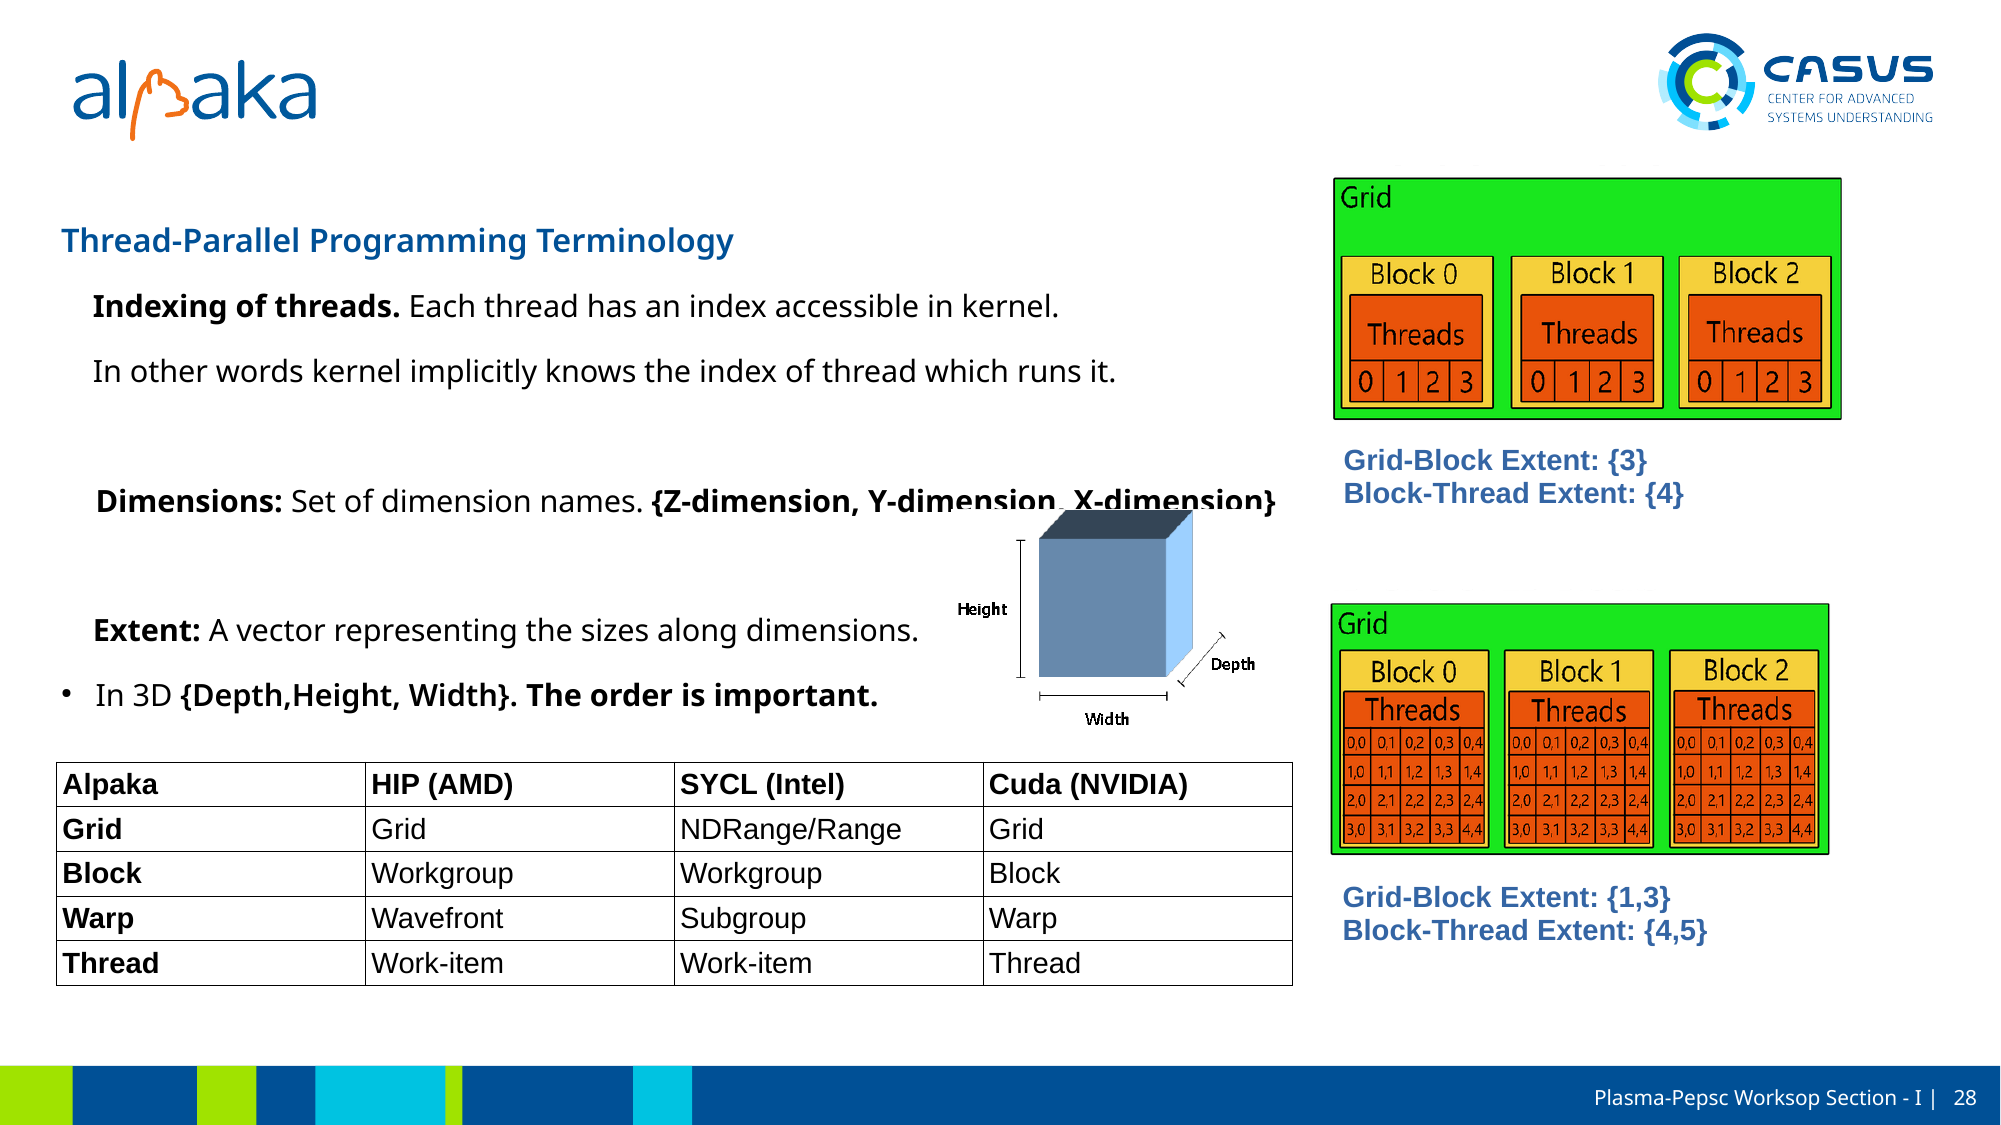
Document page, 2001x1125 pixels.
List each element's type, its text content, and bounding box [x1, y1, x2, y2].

text_box Grid-Block Extent: {1,3} Block-Thread Extent: {4,5} [1327, 874, 1873, 955]
table_cell Workgroup [675, 852, 983, 896]
table_cell Warp [984, 897, 1292, 940]
table_cell Block [57, 852, 365, 896]
picture [1311, 165, 1878, 439]
text_box Grid-Block Extent: {3} Block-Thread Extent: {4} [1328, 437, 1809, 518]
table_cell Thread [57, 941, 365, 985]
table_header SYCL (Intel) [675, 763, 983, 806]
table_cell Grid [984, 807, 1292, 851]
table_cell Warp [57, 897, 365, 940]
table_cell Work-item [675, 941, 983, 985]
picture [951, 509, 1262, 728]
table_cell Block [984, 852, 1292, 896]
table_cell Workgroup [366, 852, 674, 896]
table_cell Work-item [366, 941, 674, 985]
list Thread-Parallel Programming Terminology Indexing of threads. Each thread has an index accessible in kernel. In other words kernel implicitly knows the index of thread which runs it. Dimensions: Set of dimension names. {Z-dimension, Y-dimension, X-dimension} Extent: A vector representing the sizes along dimensions. In 3D {Depth,Height, Width}. The order is important. [58, 171, 1297, 739]
picture [1311, 589, 1867, 875]
table_header Cuda (NVIDIA) [984, 763, 1292, 806]
table_cell NDRange/Range [675, 807, 983, 851]
table_header HIP (AMD) [366, 763, 674, 806]
picture [1658, 33, 1933, 131]
picture [72, 59, 317, 142]
table_cell Grid [57, 807, 365, 851]
table_cell Grid [366, 807, 674, 851]
table_cell Subgroup [675, 897, 983, 940]
table_cell Thread [984, 941, 1292, 985]
table_cell Wavefront [366, 897, 674, 940]
table_header Alpaka [57, 763, 365, 806]
